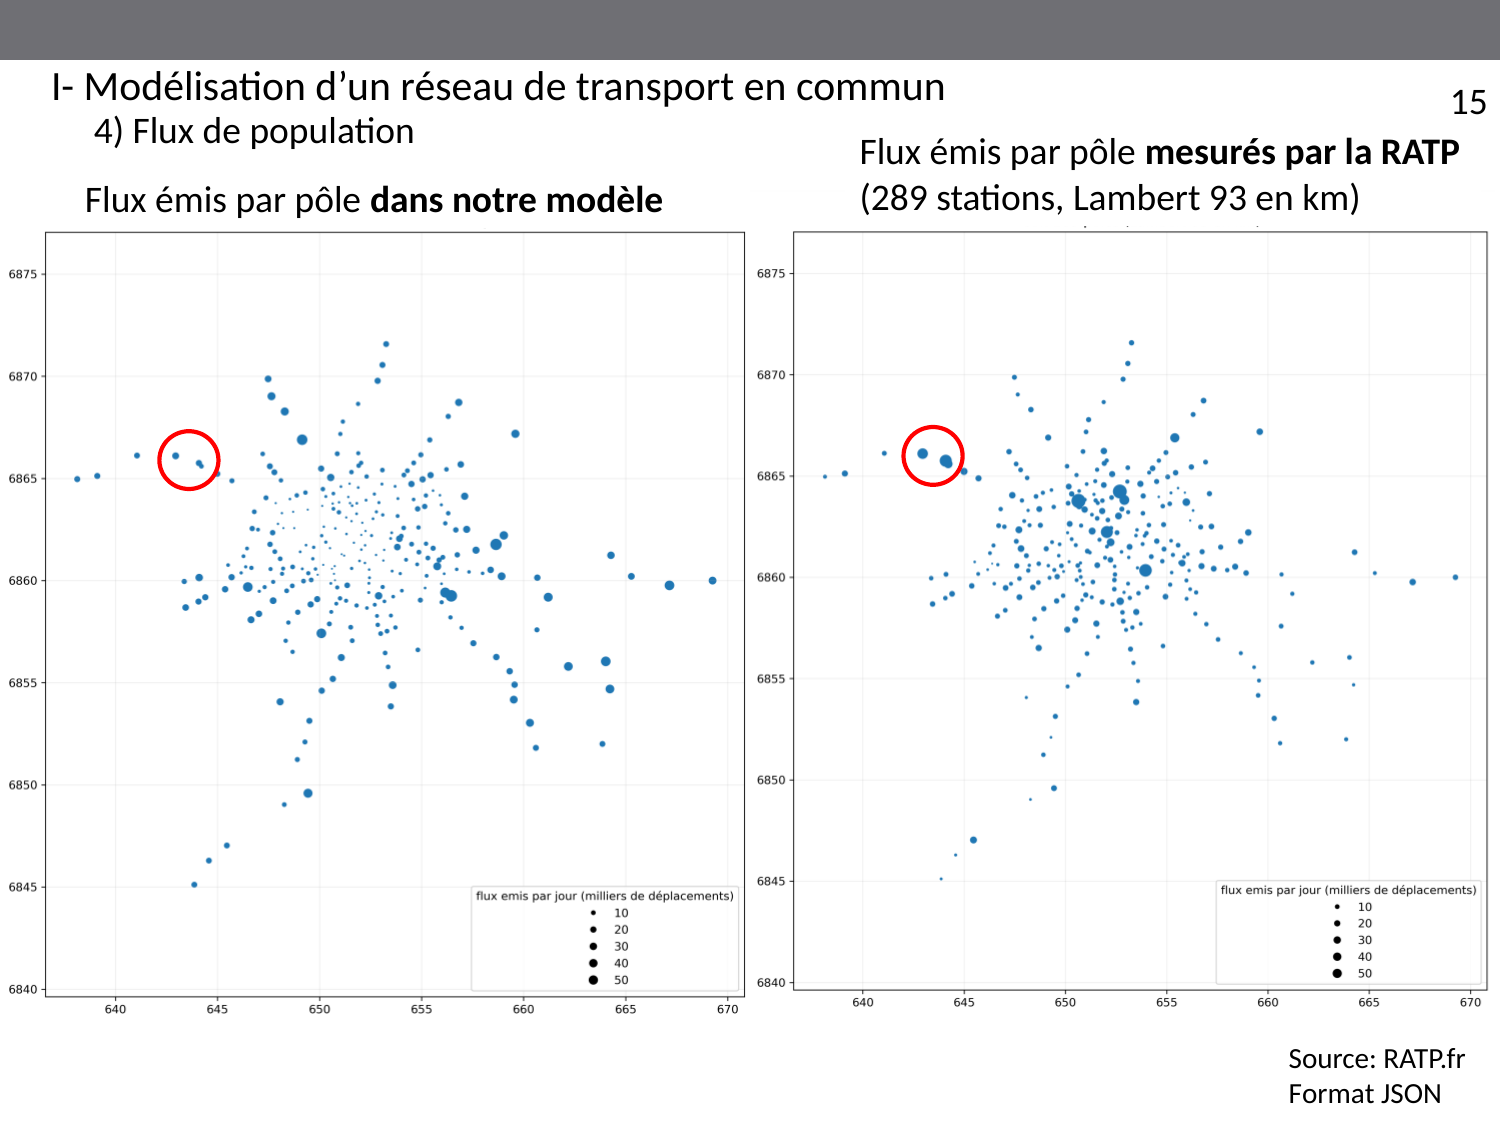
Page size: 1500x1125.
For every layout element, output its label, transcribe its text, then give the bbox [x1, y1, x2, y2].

text_box I- Modélisation d’un réseau de transport en commun [36, 51, 1250, 117]
text_box 15 [1435, 69, 1500, 131]
text_box Source: RATP.fr Format JSON [1273, 1032, 1481, 1117]
text_box 4) Flux de population [79, 99, 430, 159]
text_box Flux émis par pôle mesurés par la RATP (289 stations, Lambert 93 en km) [844, 119, 1482, 226]
picture [0, 190, 1495, 1024]
text_box Flux émis par pôle dans notre modèle [70, 167, 680, 228]
